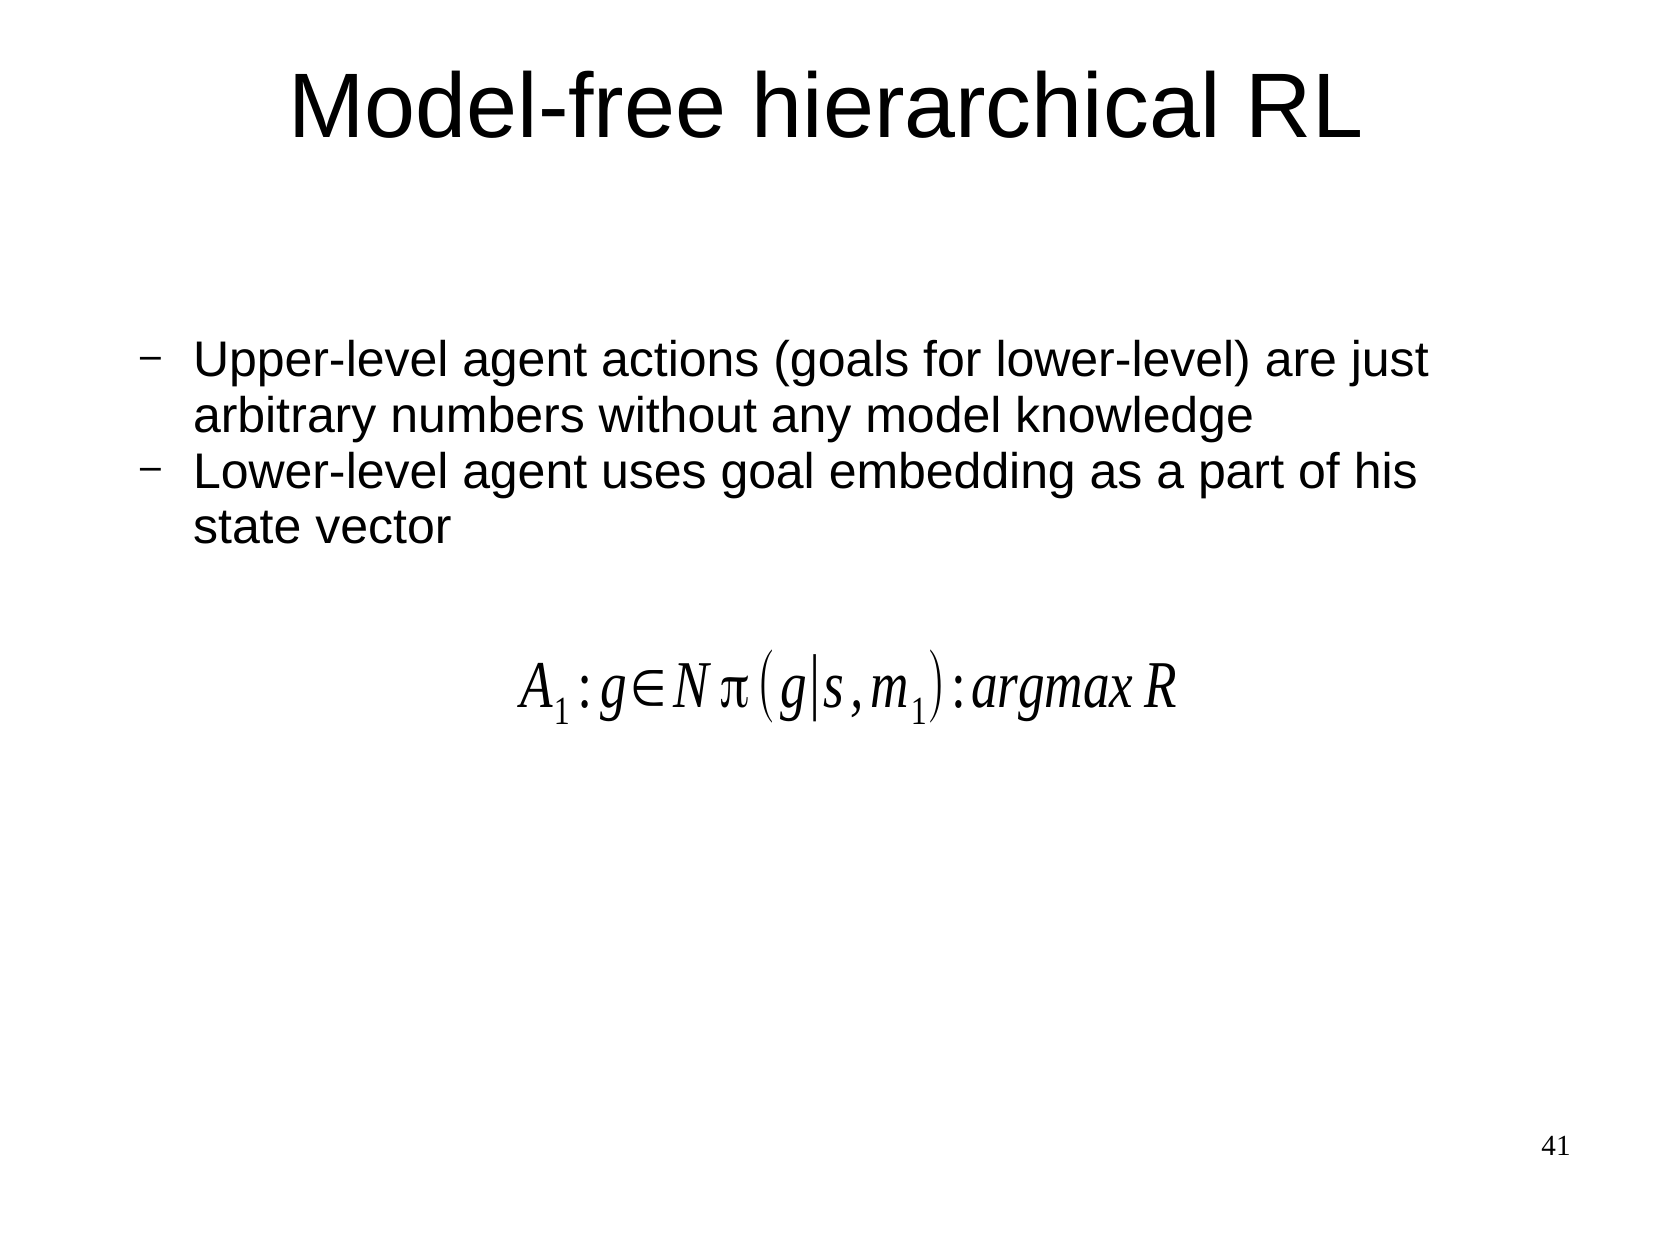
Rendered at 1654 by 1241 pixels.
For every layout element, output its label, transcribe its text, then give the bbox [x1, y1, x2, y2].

chart [500, 639, 1192, 732]
title Model-free hierarchical RL [82, 2, 1571, 210]
text_box Upper-level agent actions (goals for lower-level) are just arbitrary numbers without any model knowledge Lower-level agent uses goal embedding as a part of his state vector [36, 324, 1511, 565]
